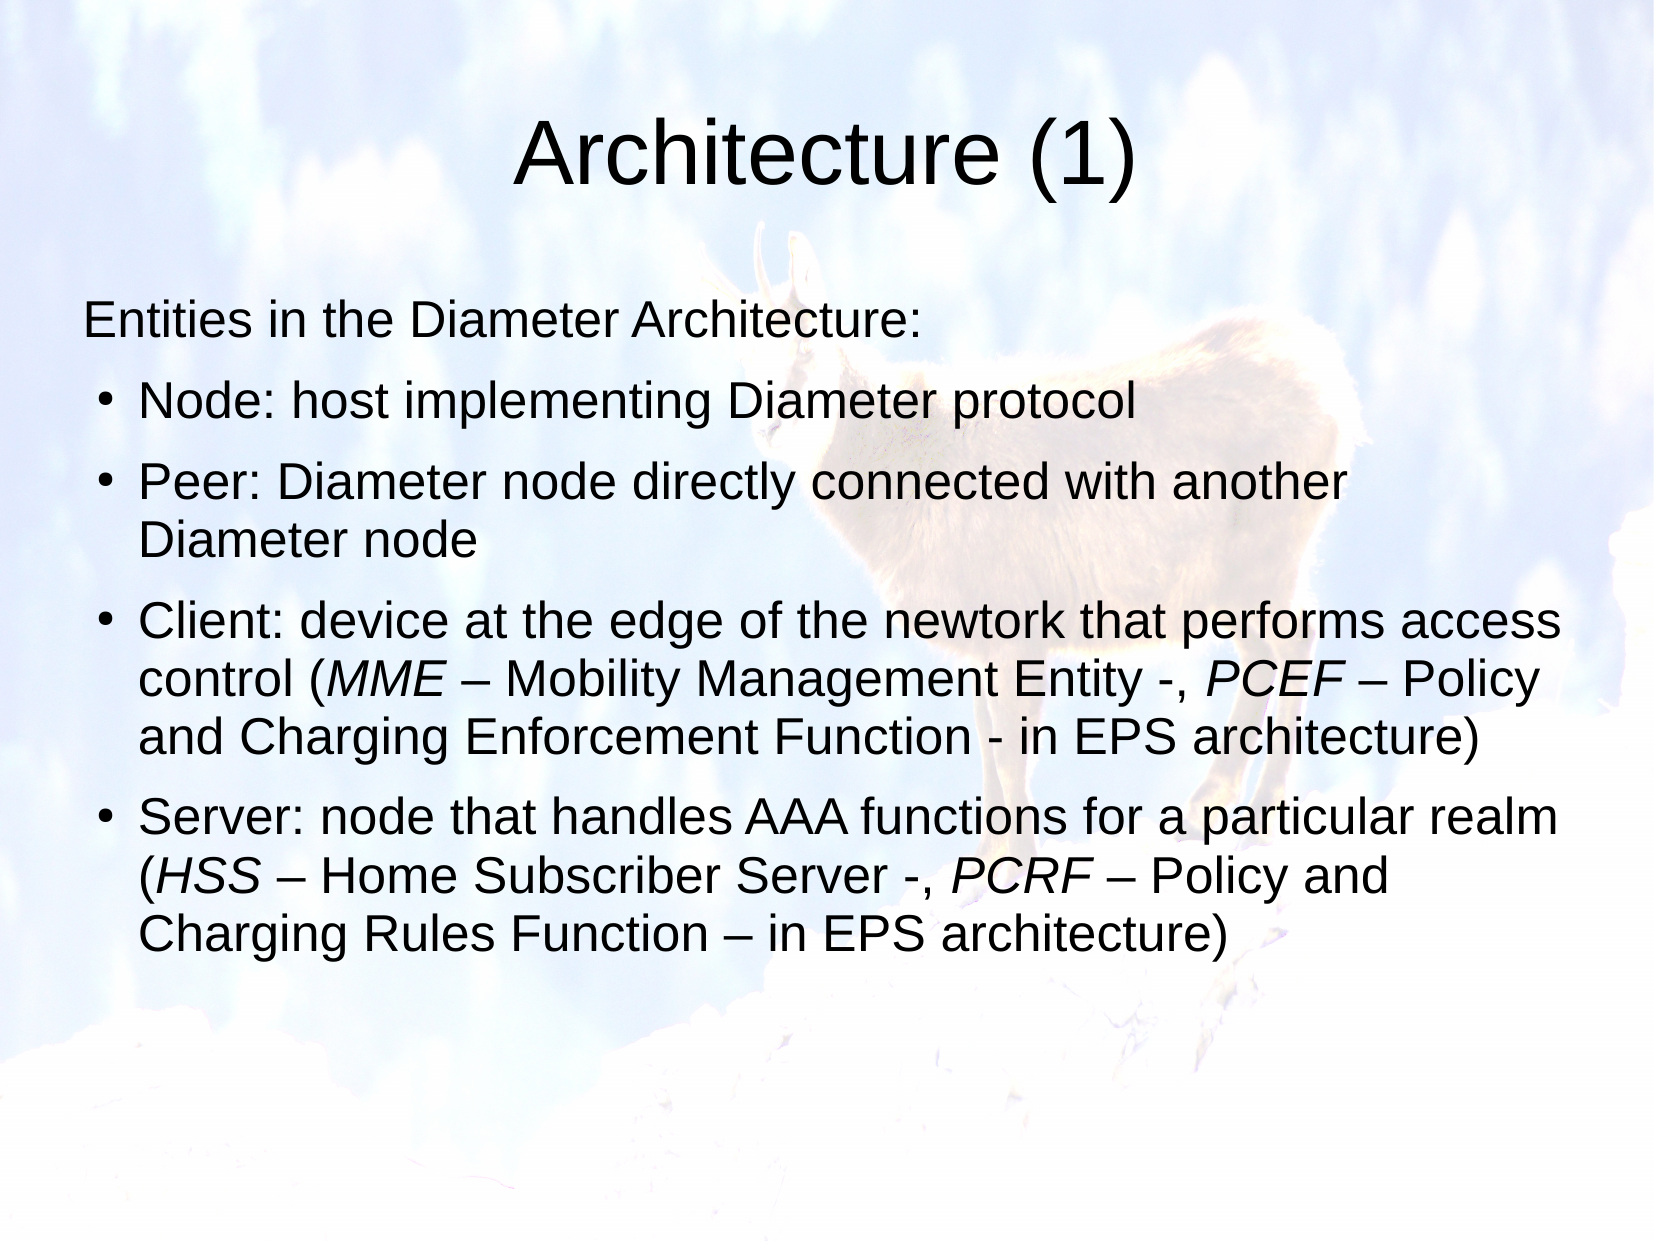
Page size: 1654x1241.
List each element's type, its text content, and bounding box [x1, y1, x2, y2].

title Architecture (1) [82, 49, 1571, 257]
picture [0, 0, 1654, 1241]
list Entities in the Diameter Architecture: Node: host implementing Diameter protocol Peer: Diameter node directly connected with another Diameter node Client: device at the edge of the newtork that performs access control (MME – Mobility Management Entity -, PCEF – Policy and Charging Enforcement Function - in EPS architecture) Server: node that handles AAA functions for a particular realm (HSS – Home Subscriber Server -, PCRF – Policy and Charging Rules Function – in EPS architecture) [82, 290, 1571, 1010]
